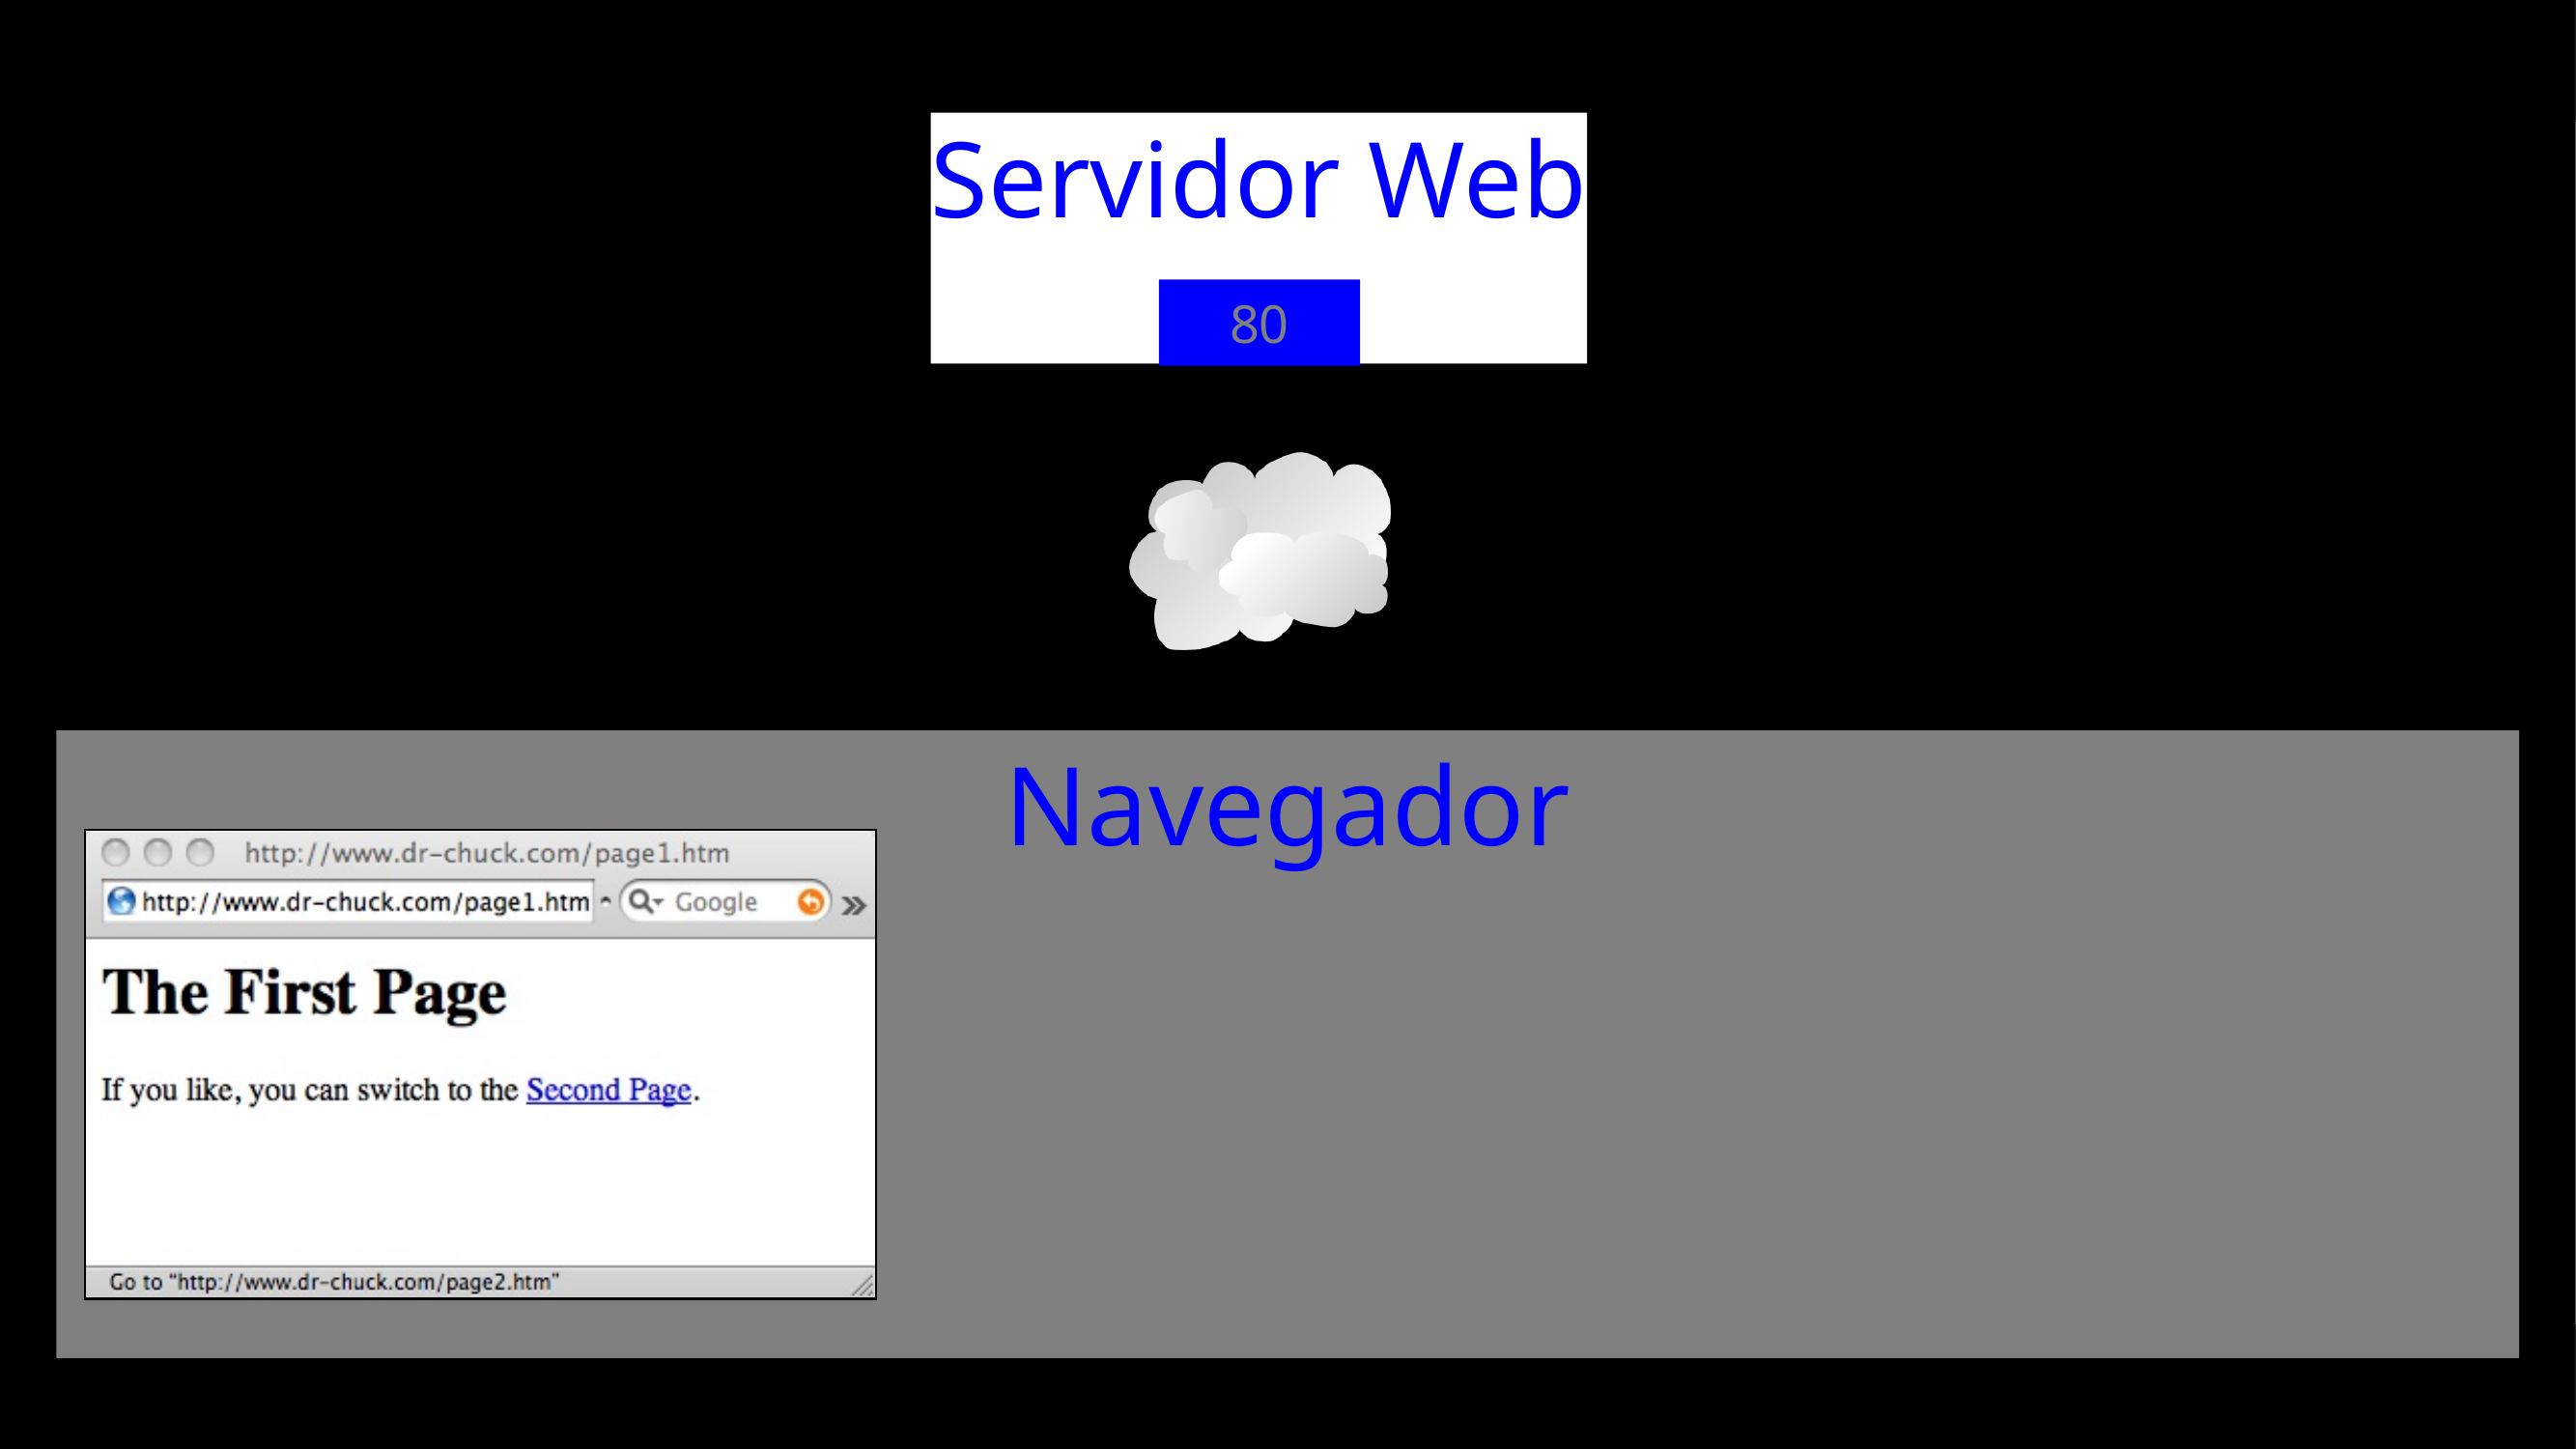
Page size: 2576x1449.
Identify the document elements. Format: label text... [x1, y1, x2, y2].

text_box 80 [1158, 279, 1361, 366]
text_box Servidor Web [930, 112, 1588, 364]
picture [86, 831, 875, 1298]
text_box Navegador [56, 730, 2520, 1358]
picture [1129, 452, 1391, 650]
